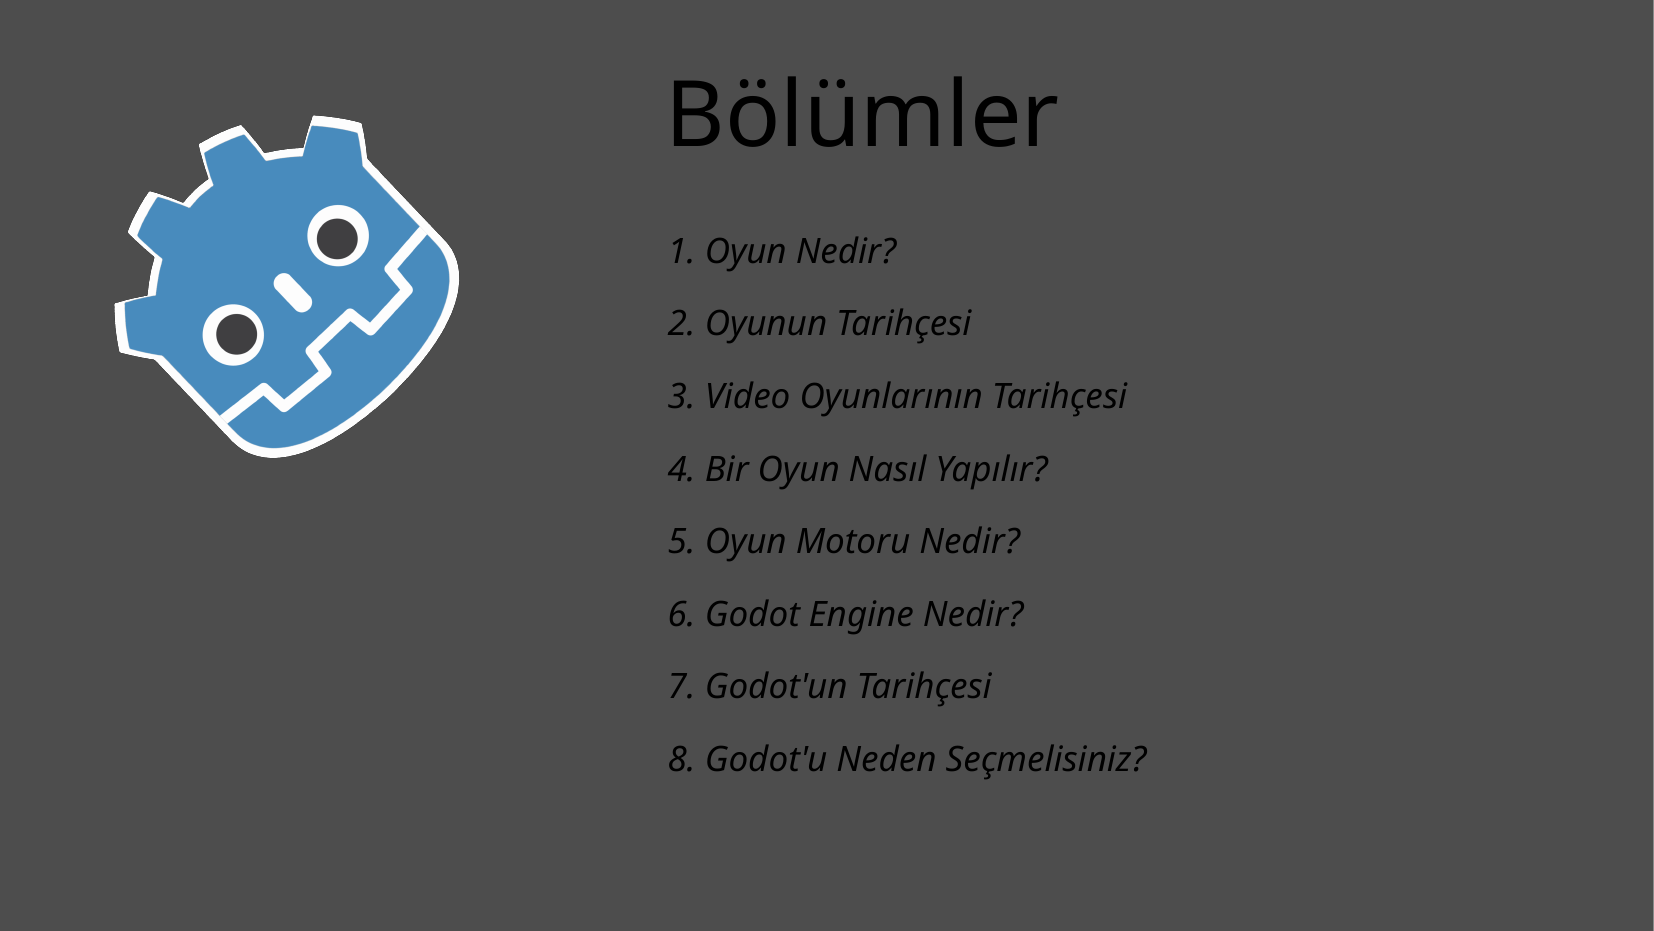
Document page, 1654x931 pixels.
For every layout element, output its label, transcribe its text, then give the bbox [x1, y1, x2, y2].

title Bölümler [621, 44, 1105, 178]
list 1. Oyun Nedir? 2. Oyunun Tarihçesi 3. Video Oyunlarının Tarihçesi 4. Bir Oyun Nasıl Yapılır? 5. Oyun Motoru Nedir? 6. Godot Engine Nedir? 7. Godot'un Tarihçesi 8. Godot'u Neden Seçmelisiniz? [667, 225, 1313, 789]
picture [0, 0, 1654, 931]
